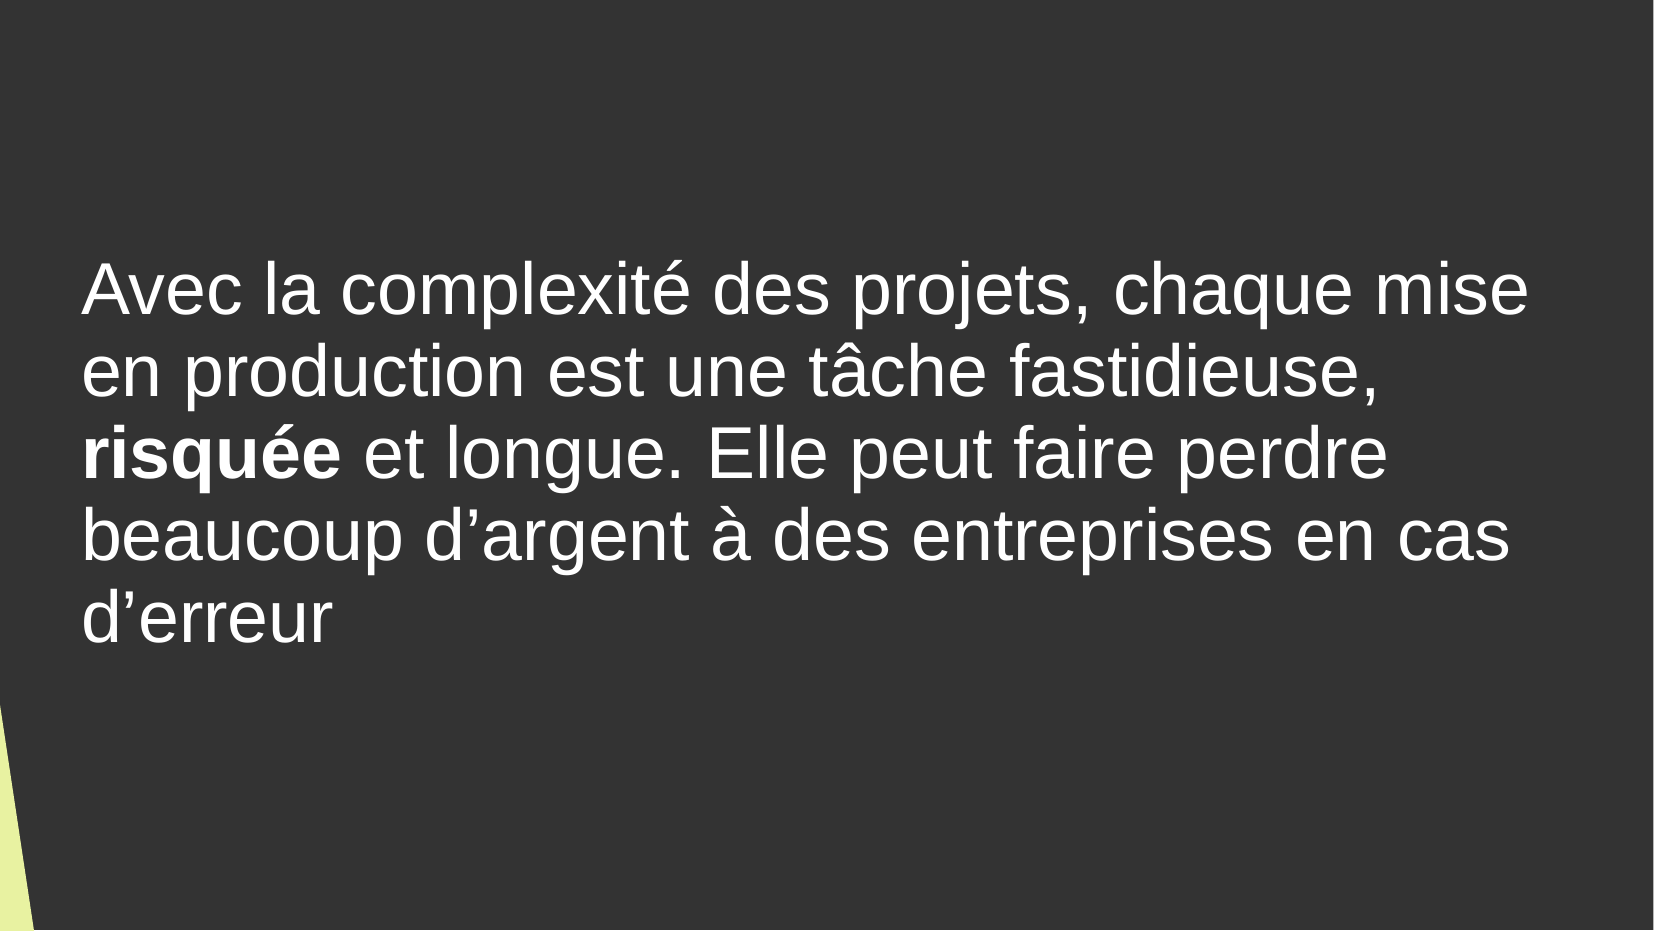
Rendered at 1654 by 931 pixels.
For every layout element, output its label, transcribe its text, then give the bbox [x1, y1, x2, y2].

text_box [0, 704, 35, 931]
list Avec la complexité des projets, chaque mise en production est une tâche fastidieuse, risquée et longue. Elle peut faire perdre beaucoup d’argent à des entreprises en cas d’erreur [80, 248, 1560, 662]
